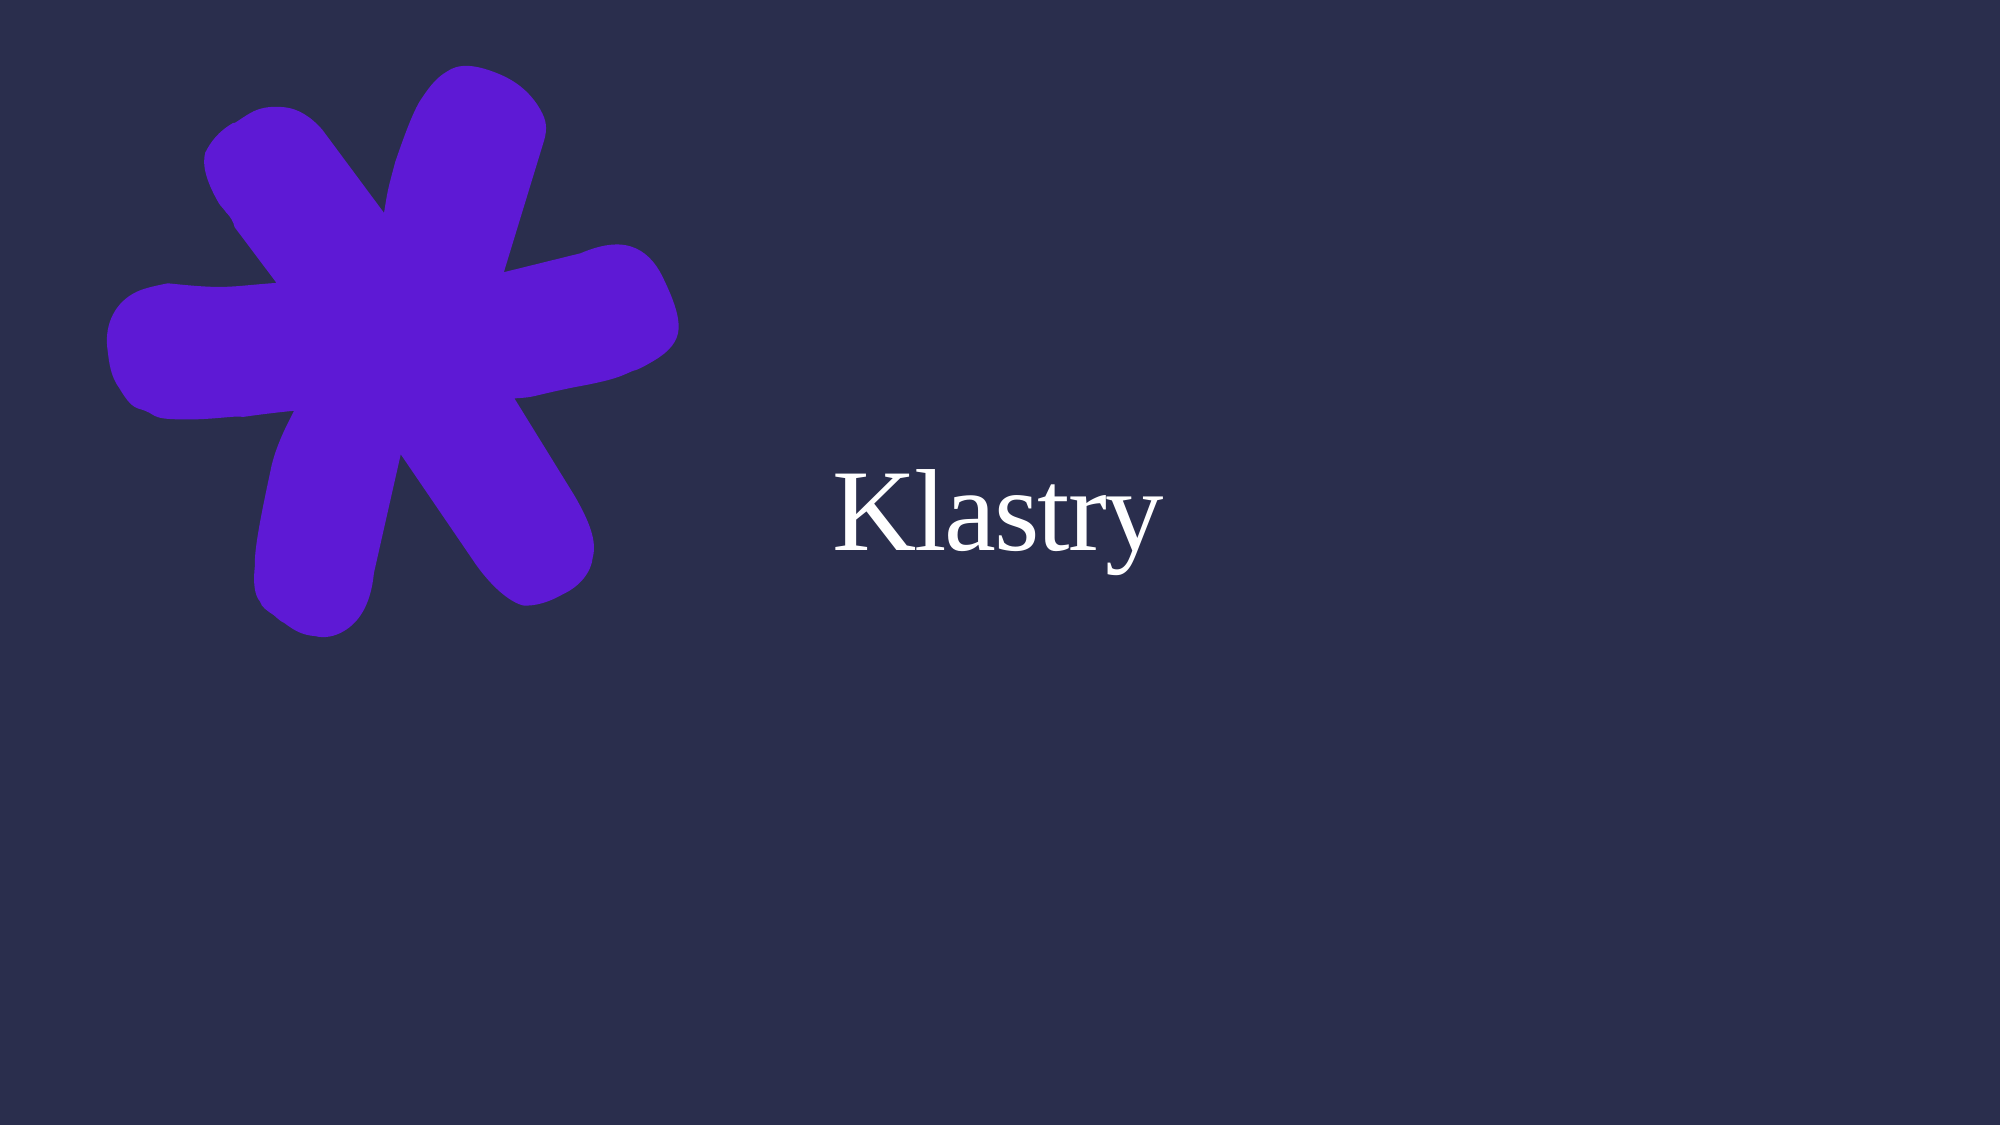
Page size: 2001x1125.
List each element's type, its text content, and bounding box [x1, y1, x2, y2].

text_box [0, 0, 2000, 1125]
title Klastry [744, 119, 1567, 580]
